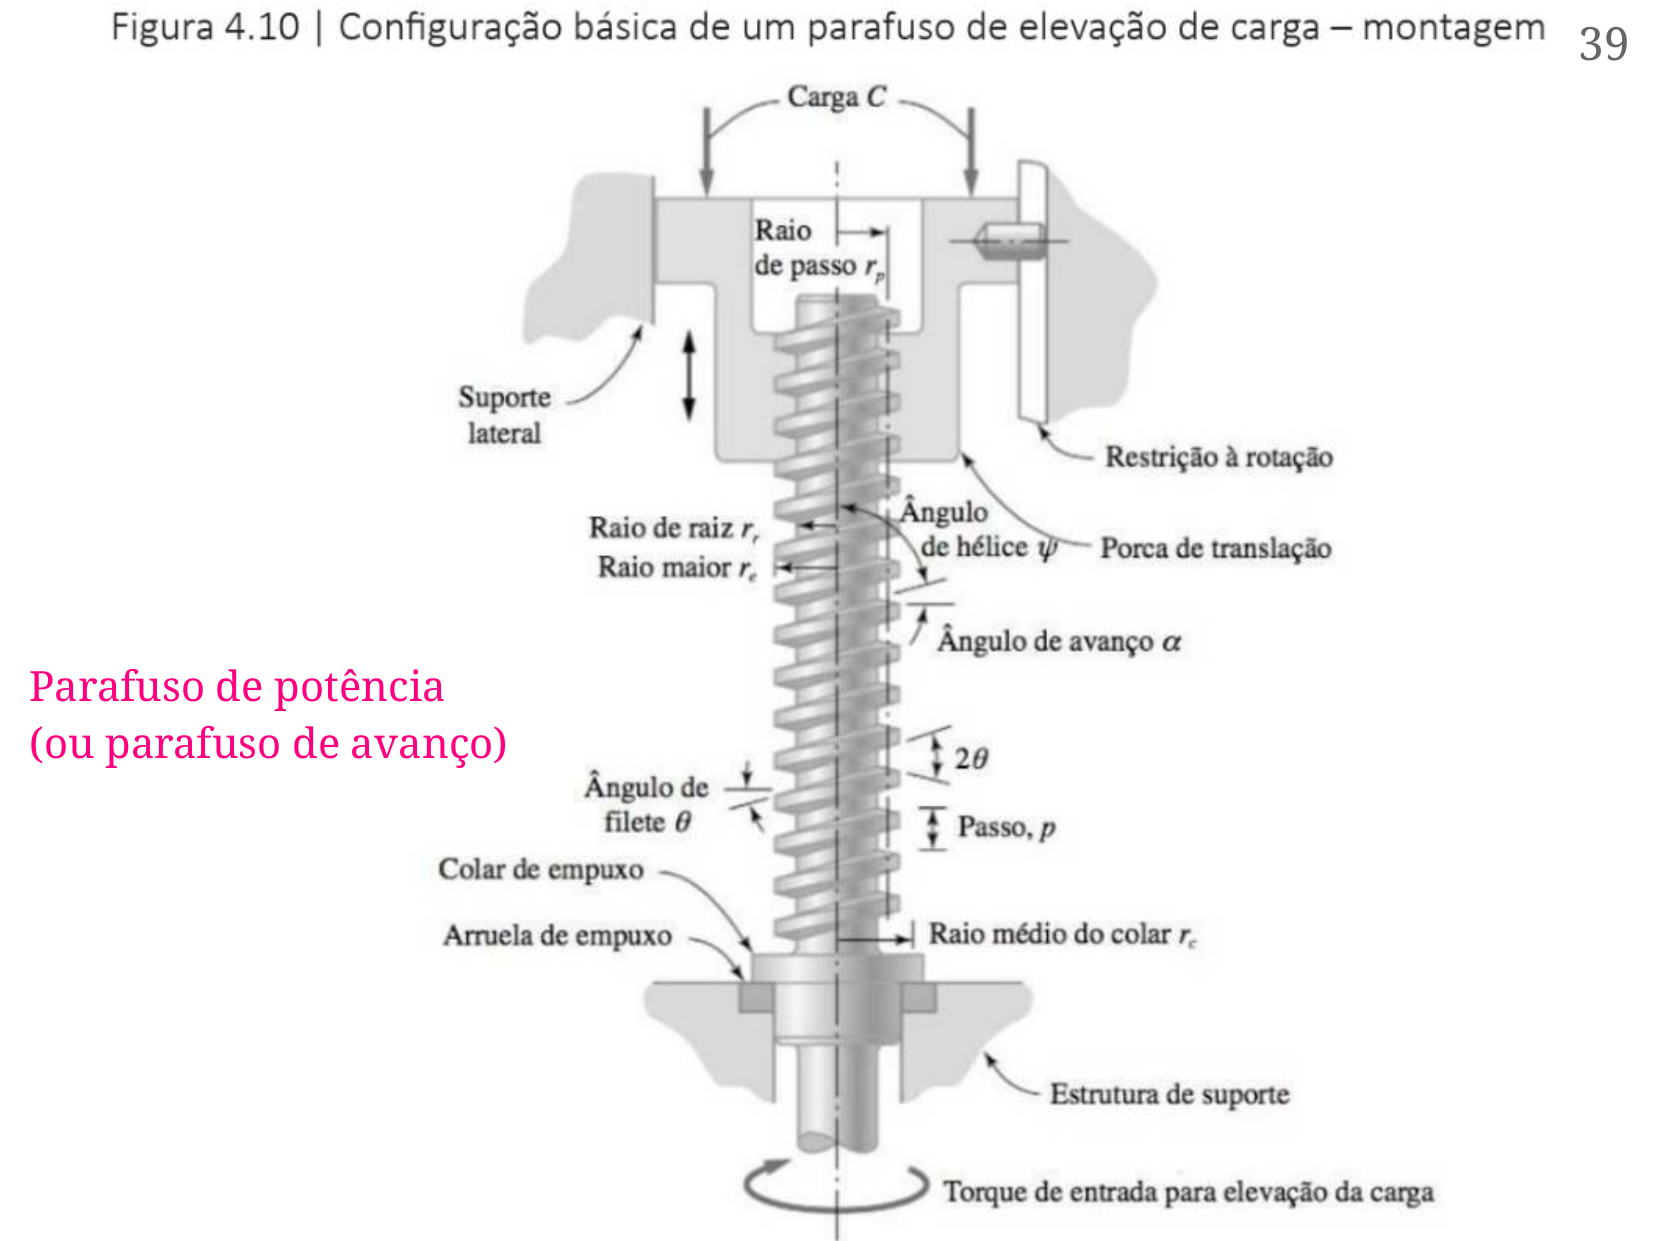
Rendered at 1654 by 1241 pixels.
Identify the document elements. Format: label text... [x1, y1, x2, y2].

text_box Parafuso de potência (ou parafuso de avanço) [14, 649, 606, 798]
picture [110, 2, 1549, 1241]
